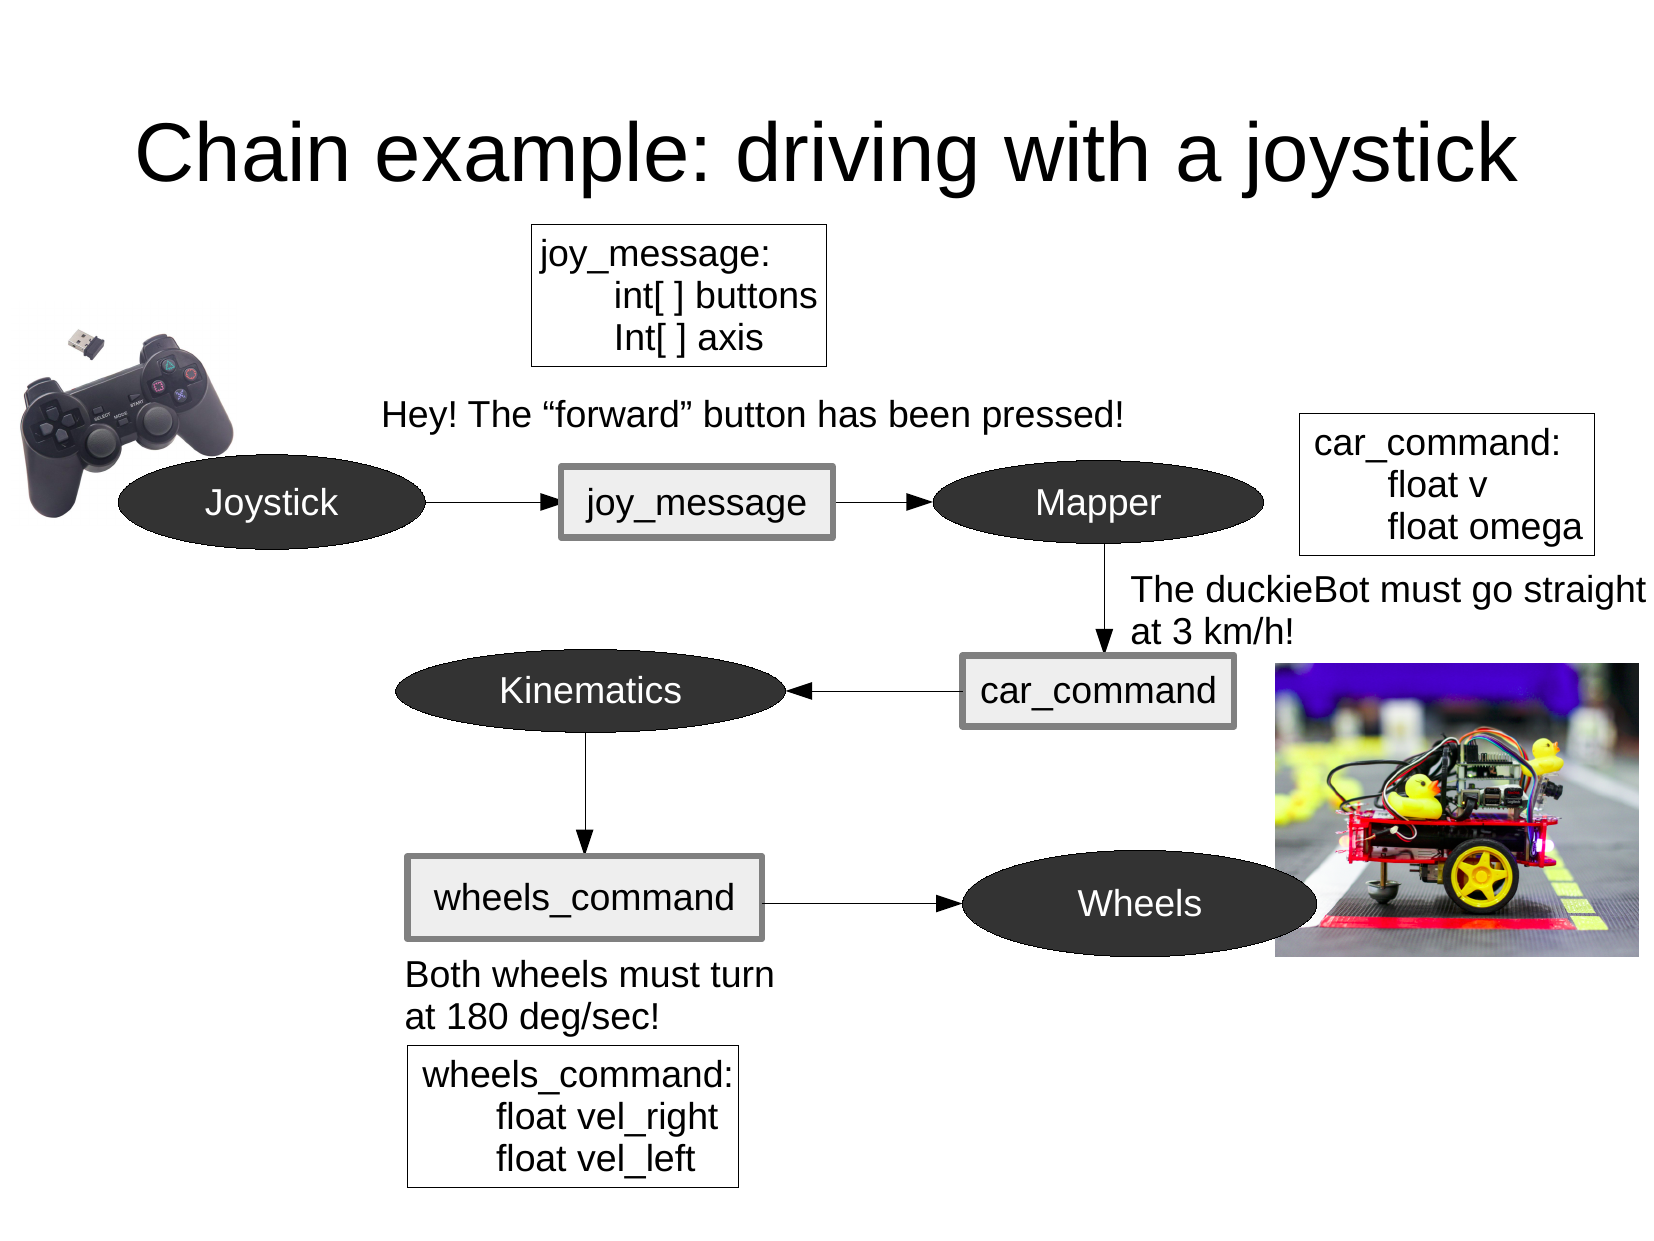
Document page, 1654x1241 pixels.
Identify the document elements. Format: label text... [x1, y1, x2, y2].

text_box Kinematics [395, 649, 786, 733]
text_box Both wheels must turn at 180 deg/sec! [389, 946, 790, 1046]
picture [1275, 663, 1639, 957]
text_box Hey! The “forward” button has been pressed! [366, 386, 1141, 443]
picture [11, 301, 237, 526]
text_box joy_message: int[ ] buttons Int[ ] axis [531, 224, 827, 367]
text_box wheels_command [407, 856, 762, 939]
text_box Wheels [962, 850, 1317, 957]
text_box car_command [962, 655, 1235, 727]
text_box Mapper [933, 460, 1264, 544]
text_box Joystick [118, 454, 426, 550]
text_box wheels_command: float vel_right float vel_left [407, 1045, 739, 1188]
text_box car_command: float v float omega [1299, 413, 1595, 556]
text_box The duckieBot must go straight at 3 km/h! [1115, 561, 1654, 660]
text_box joy_message [561, 466, 833, 538]
title Chain example: driving with a joystick [82, 49, 1571, 257]
